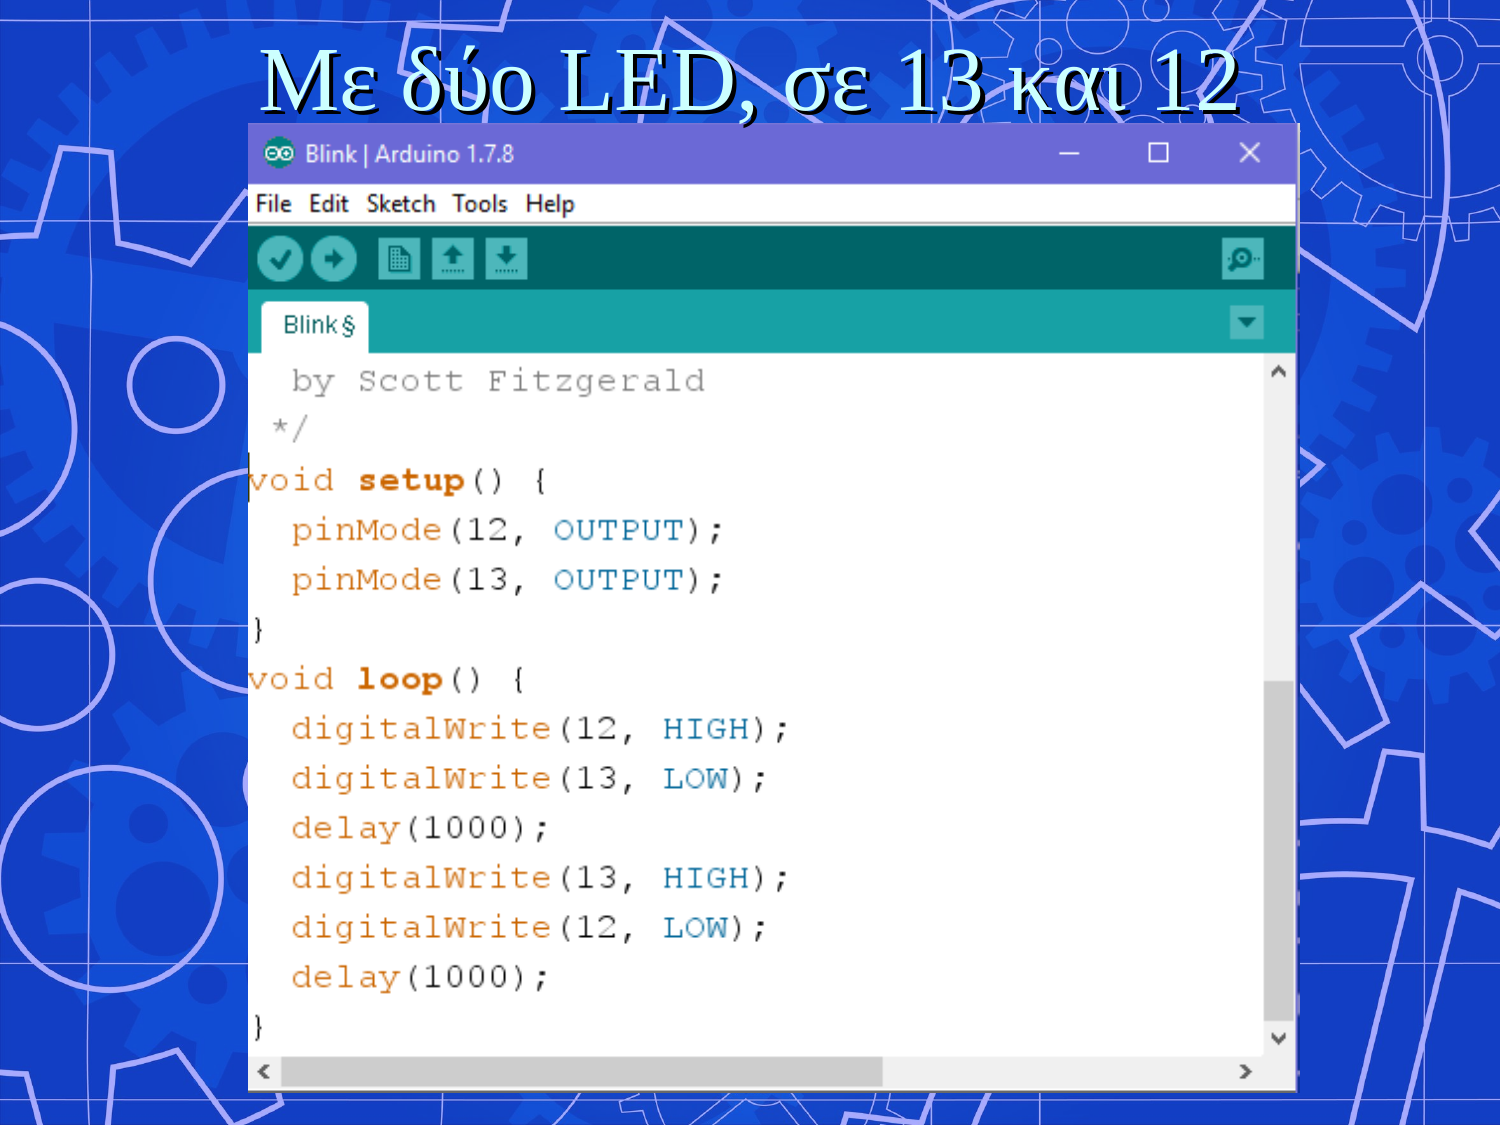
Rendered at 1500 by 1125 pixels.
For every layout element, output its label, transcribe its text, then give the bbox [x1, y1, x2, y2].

text_box Με δύο LED, σε 13 και 12 [183, 11, 1318, 149]
picture [0, 0, 1500, 1125]
